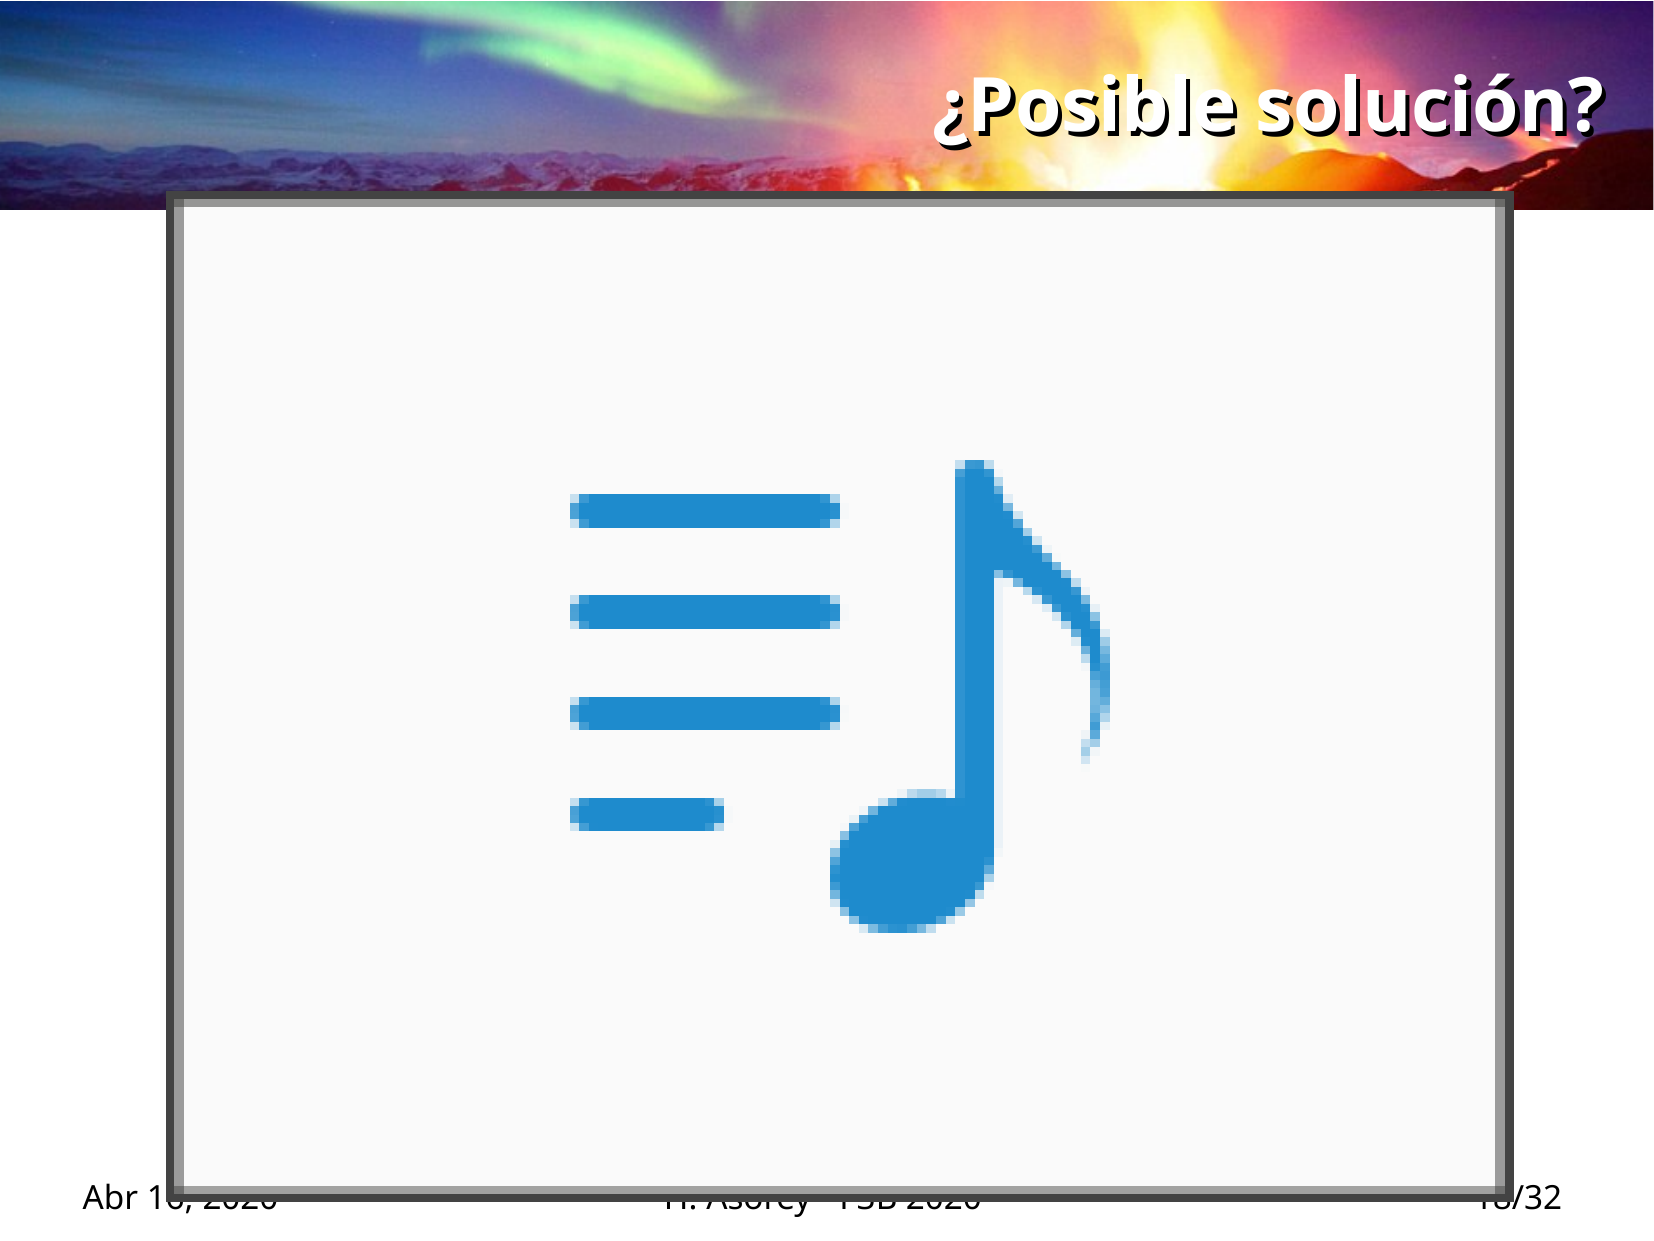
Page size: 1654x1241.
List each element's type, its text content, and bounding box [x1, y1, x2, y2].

title ¿Posible solución? [45, 15, 1606, 191]
text_box [165, 190, 1516, 1204]
picture [0, 1, 1654, 210]
